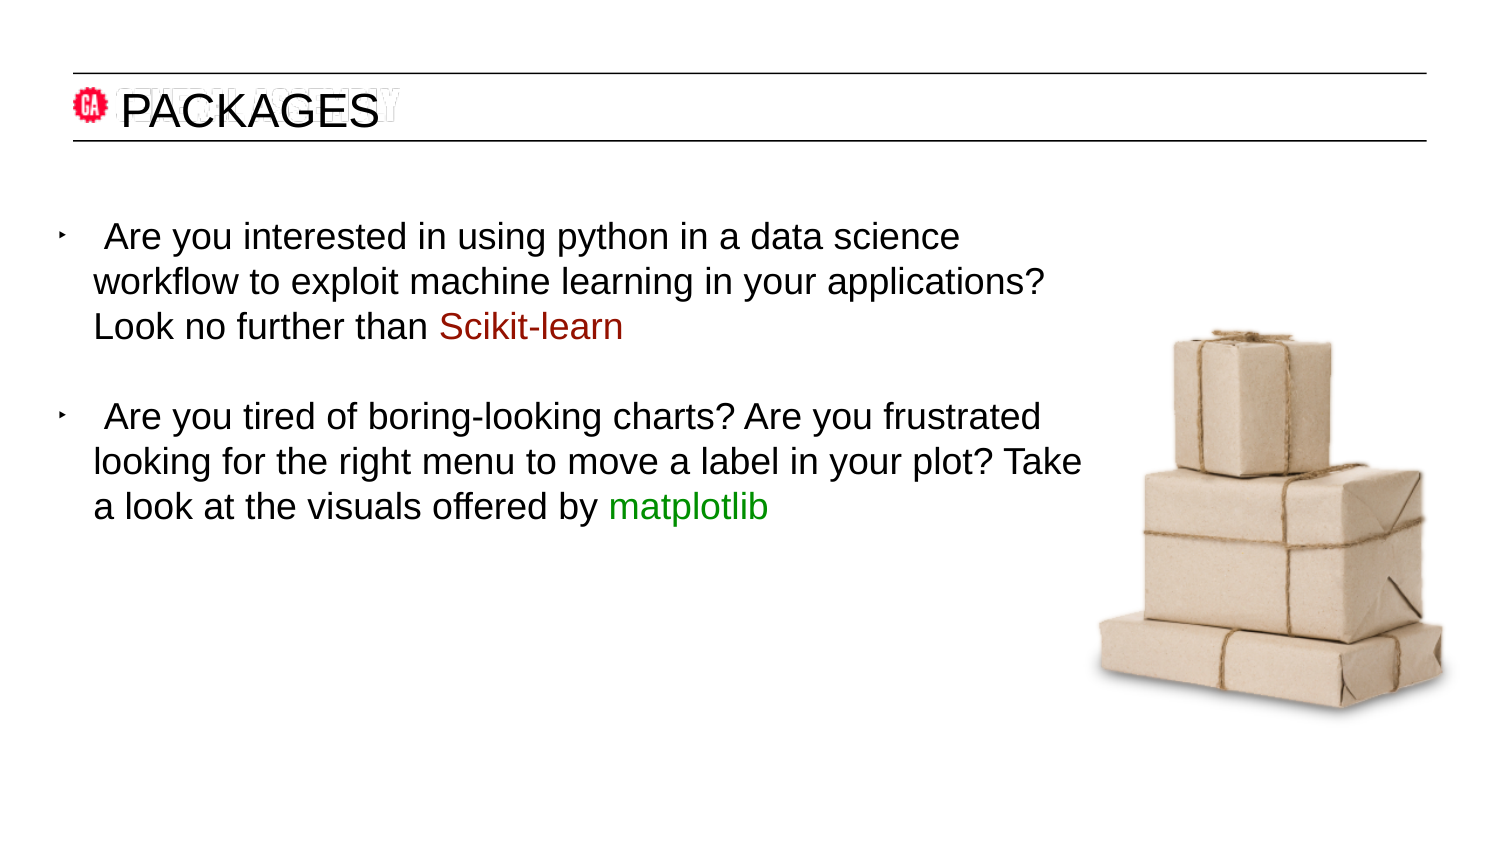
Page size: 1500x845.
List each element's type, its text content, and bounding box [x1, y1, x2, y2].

picture [73, 87, 120, 123]
text_box PACKAGES [120, 79, 1011, 129]
text_box Are you interested in using python in a data science workflow to exploit machine learning in your applications? Look no further than Scikit-learn Are you tired of boring-looking charts? Are you frustrated looking for the right menu to move a label in your plot? Take a look at the visuals offered by matplotlib [57, 167, 1101, 843]
picture [1083, 326, 1460, 728]
